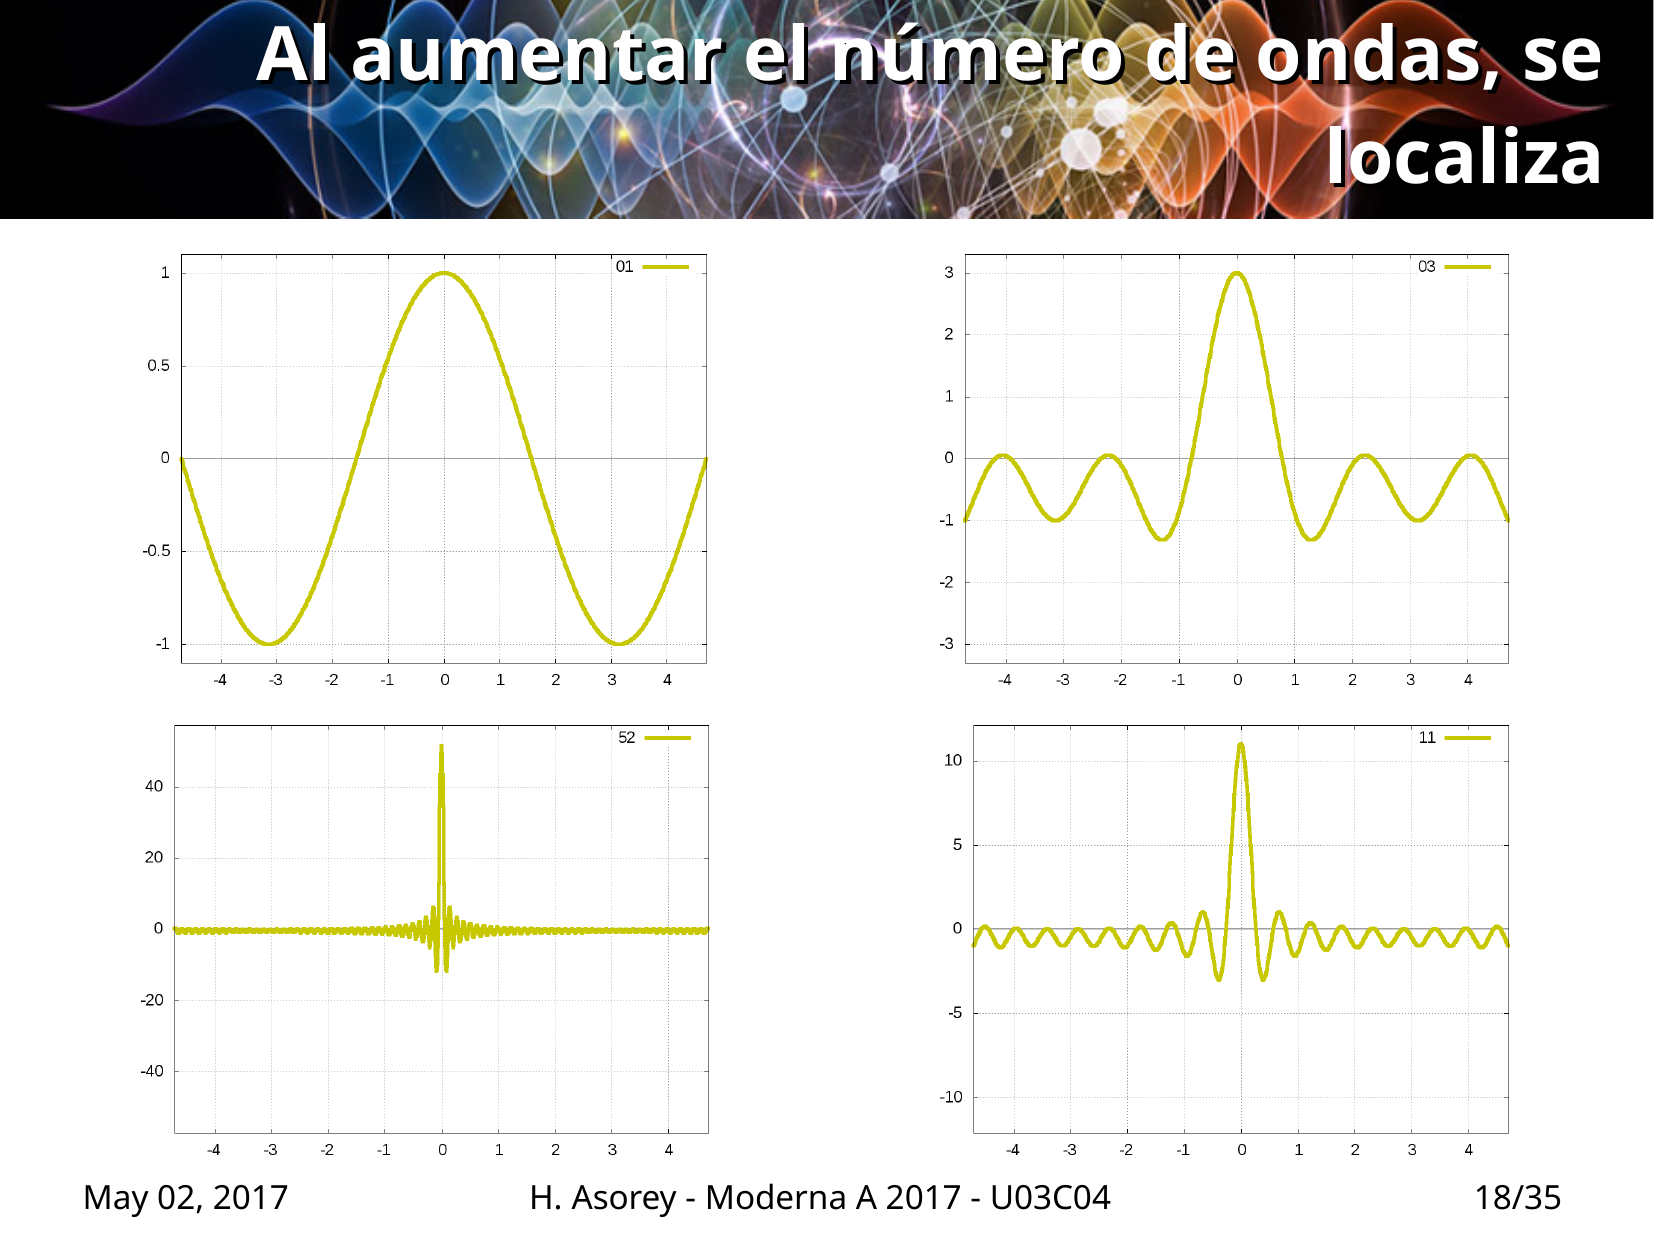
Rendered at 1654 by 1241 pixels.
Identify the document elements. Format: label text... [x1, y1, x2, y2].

picture [141, 725, 710, 1155]
picture [940, 725, 1510, 1155]
picture [0, 0, 1654, 219]
picture [143, 254, 708, 685]
title Al aumentar el número de ondas, se localiza [45, 15, 1606, 191]
picture [940, 254, 1510, 685]
